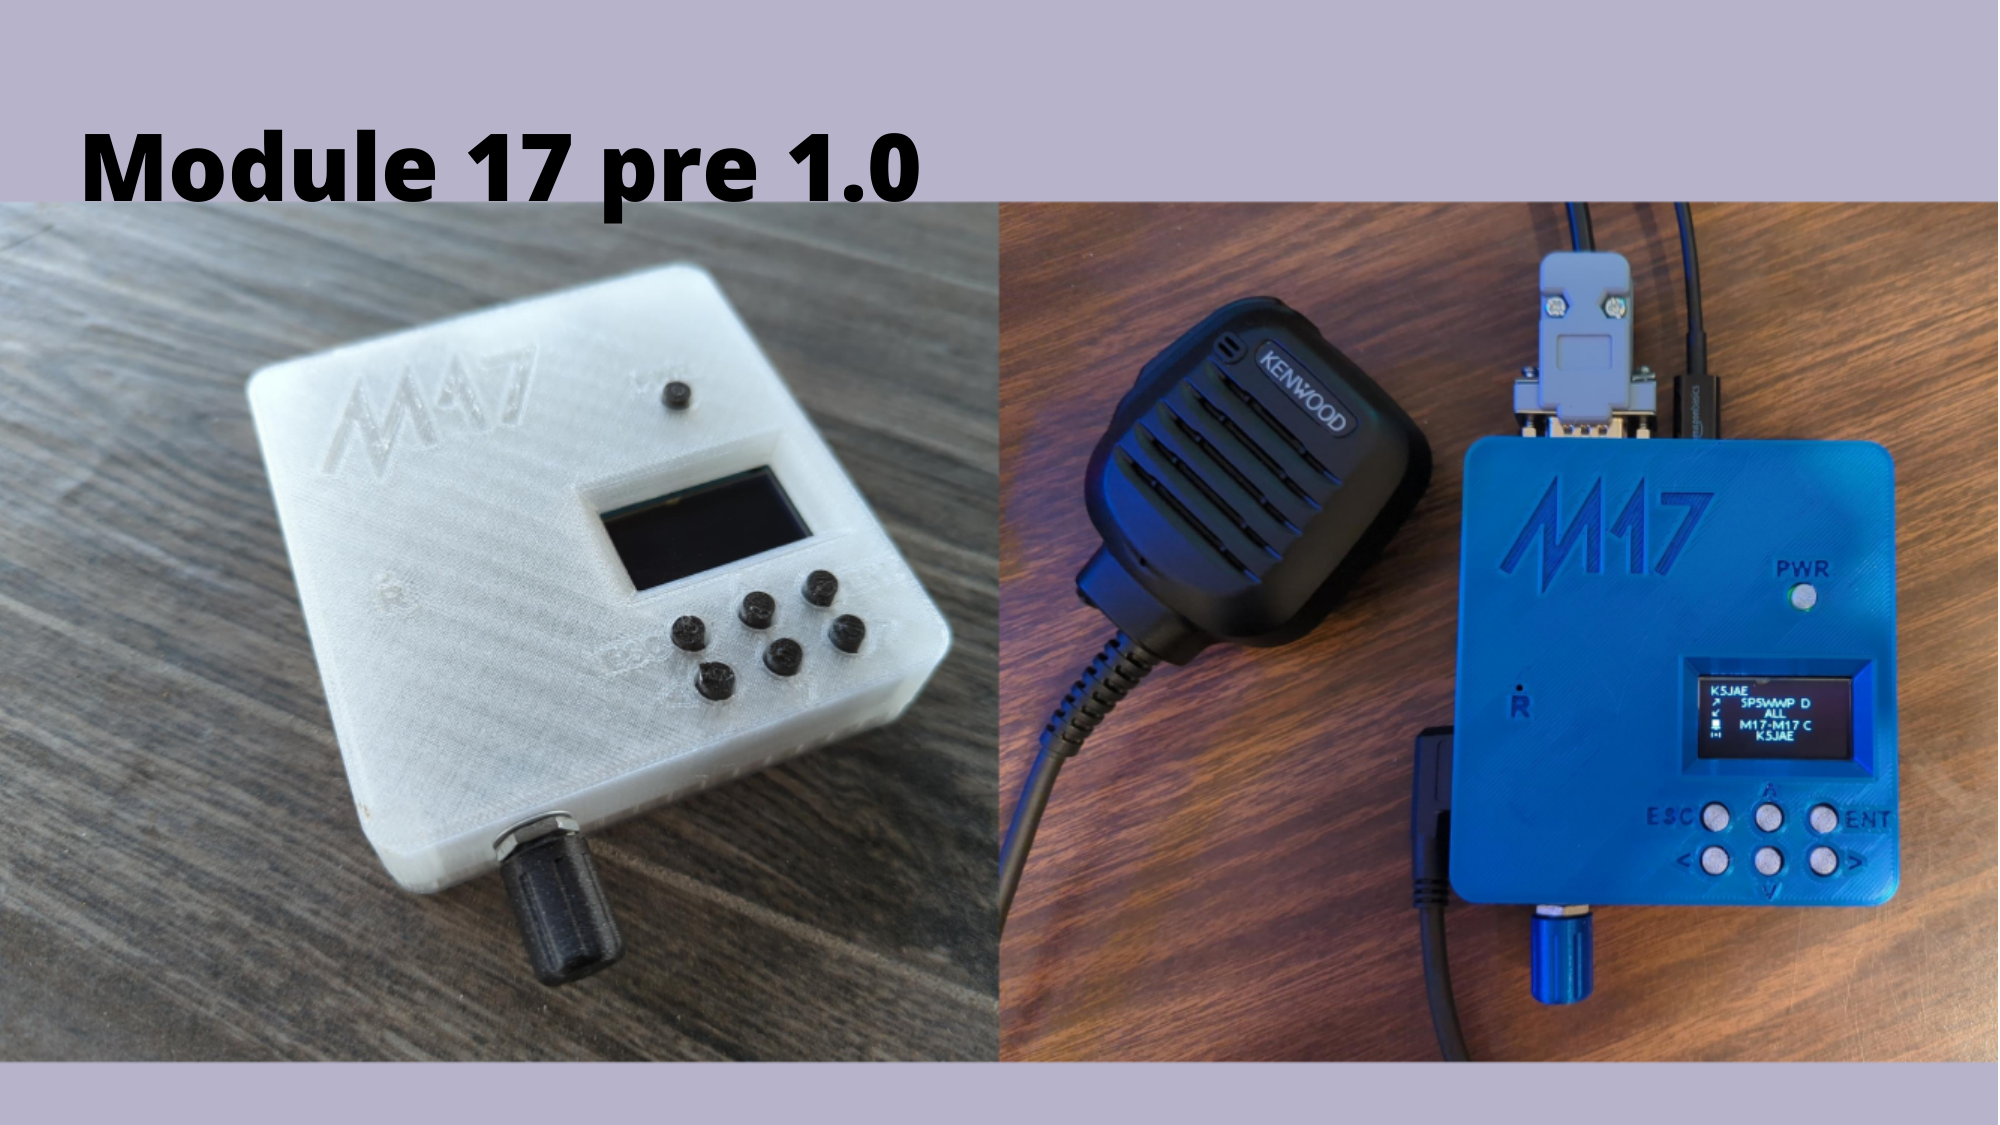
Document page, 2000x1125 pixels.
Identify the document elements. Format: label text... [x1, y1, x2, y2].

text_box Module 17 pre 1.0 [78, 101, 847, 195]
picture [0, 0, 1998, 1125]
